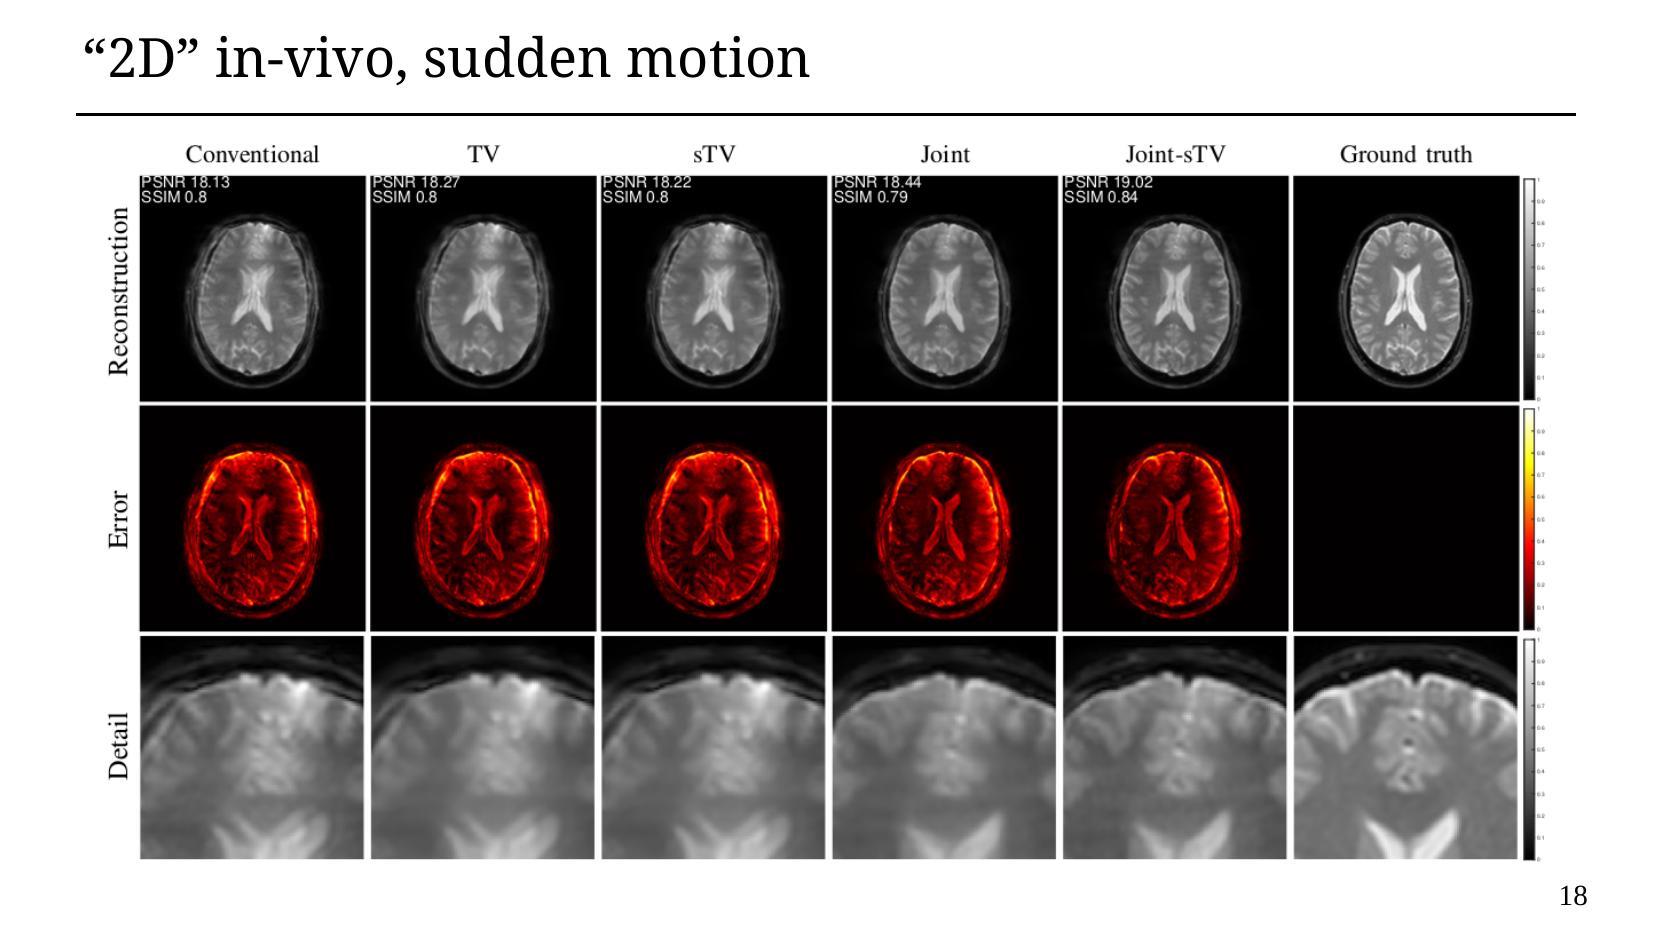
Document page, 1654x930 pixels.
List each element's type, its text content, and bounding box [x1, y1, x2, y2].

picture [93, 128, 1560, 873]
title “2D” in-vivo, sudden motion [82, 7, 1571, 105]
